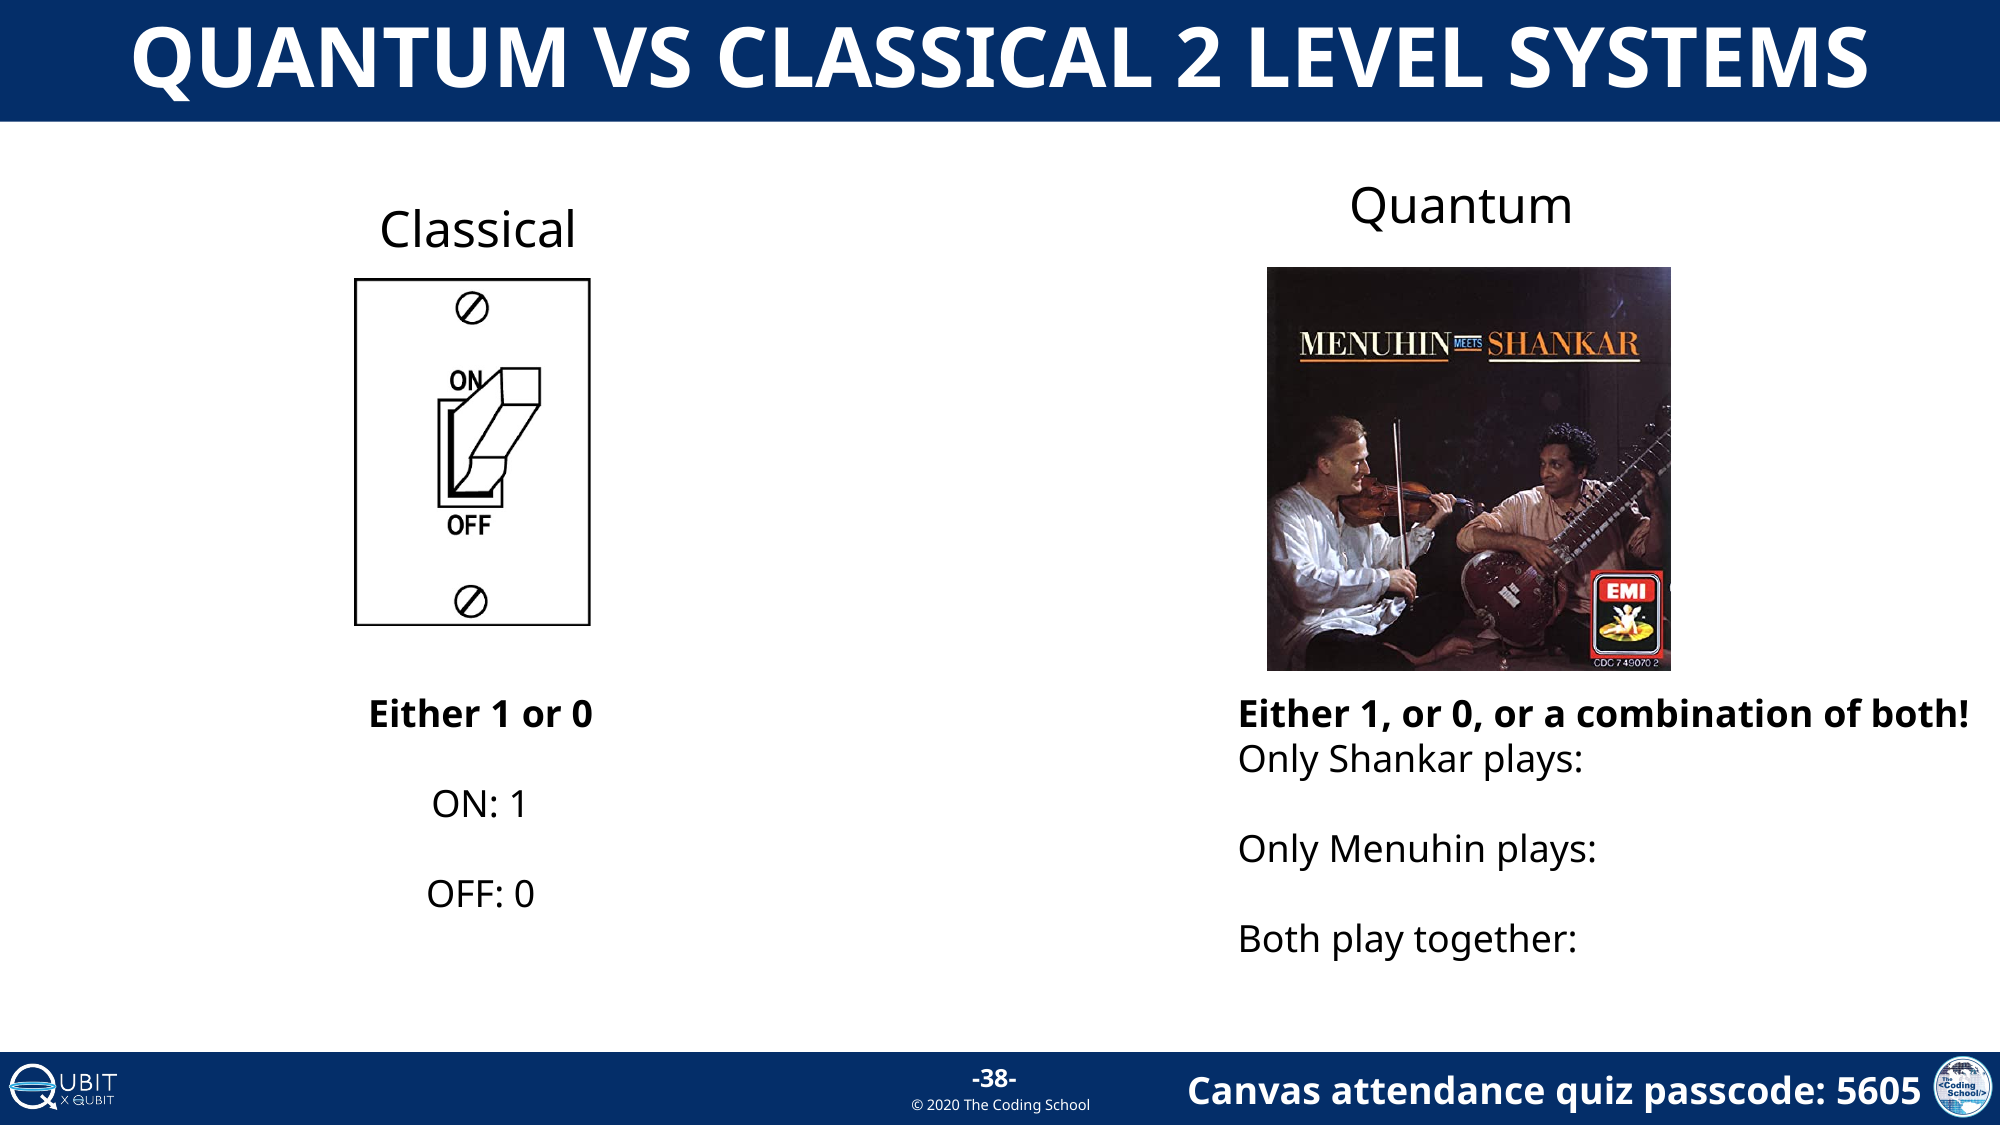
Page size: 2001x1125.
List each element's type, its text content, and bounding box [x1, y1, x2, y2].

text_box -38- [945, 1050, 1044, 1110]
title Quantum vs Classical 2 level systems [0, 0, 2000, 122]
text_box Either 1, or 0, or a combination of both! Only Shankar plays: Only Menuhin plays: Both play together: [1222, 682, 1961, 971]
text_box Classical [364, 189, 581, 266]
text_box Either 1 or 0 ON: 1 OFF: 0 [263, 682, 698, 926]
picture [354, 278, 591, 626]
text_box Quantum [1334, 166, 1575, 242]
picture [1267, 267, 1671, 671]
